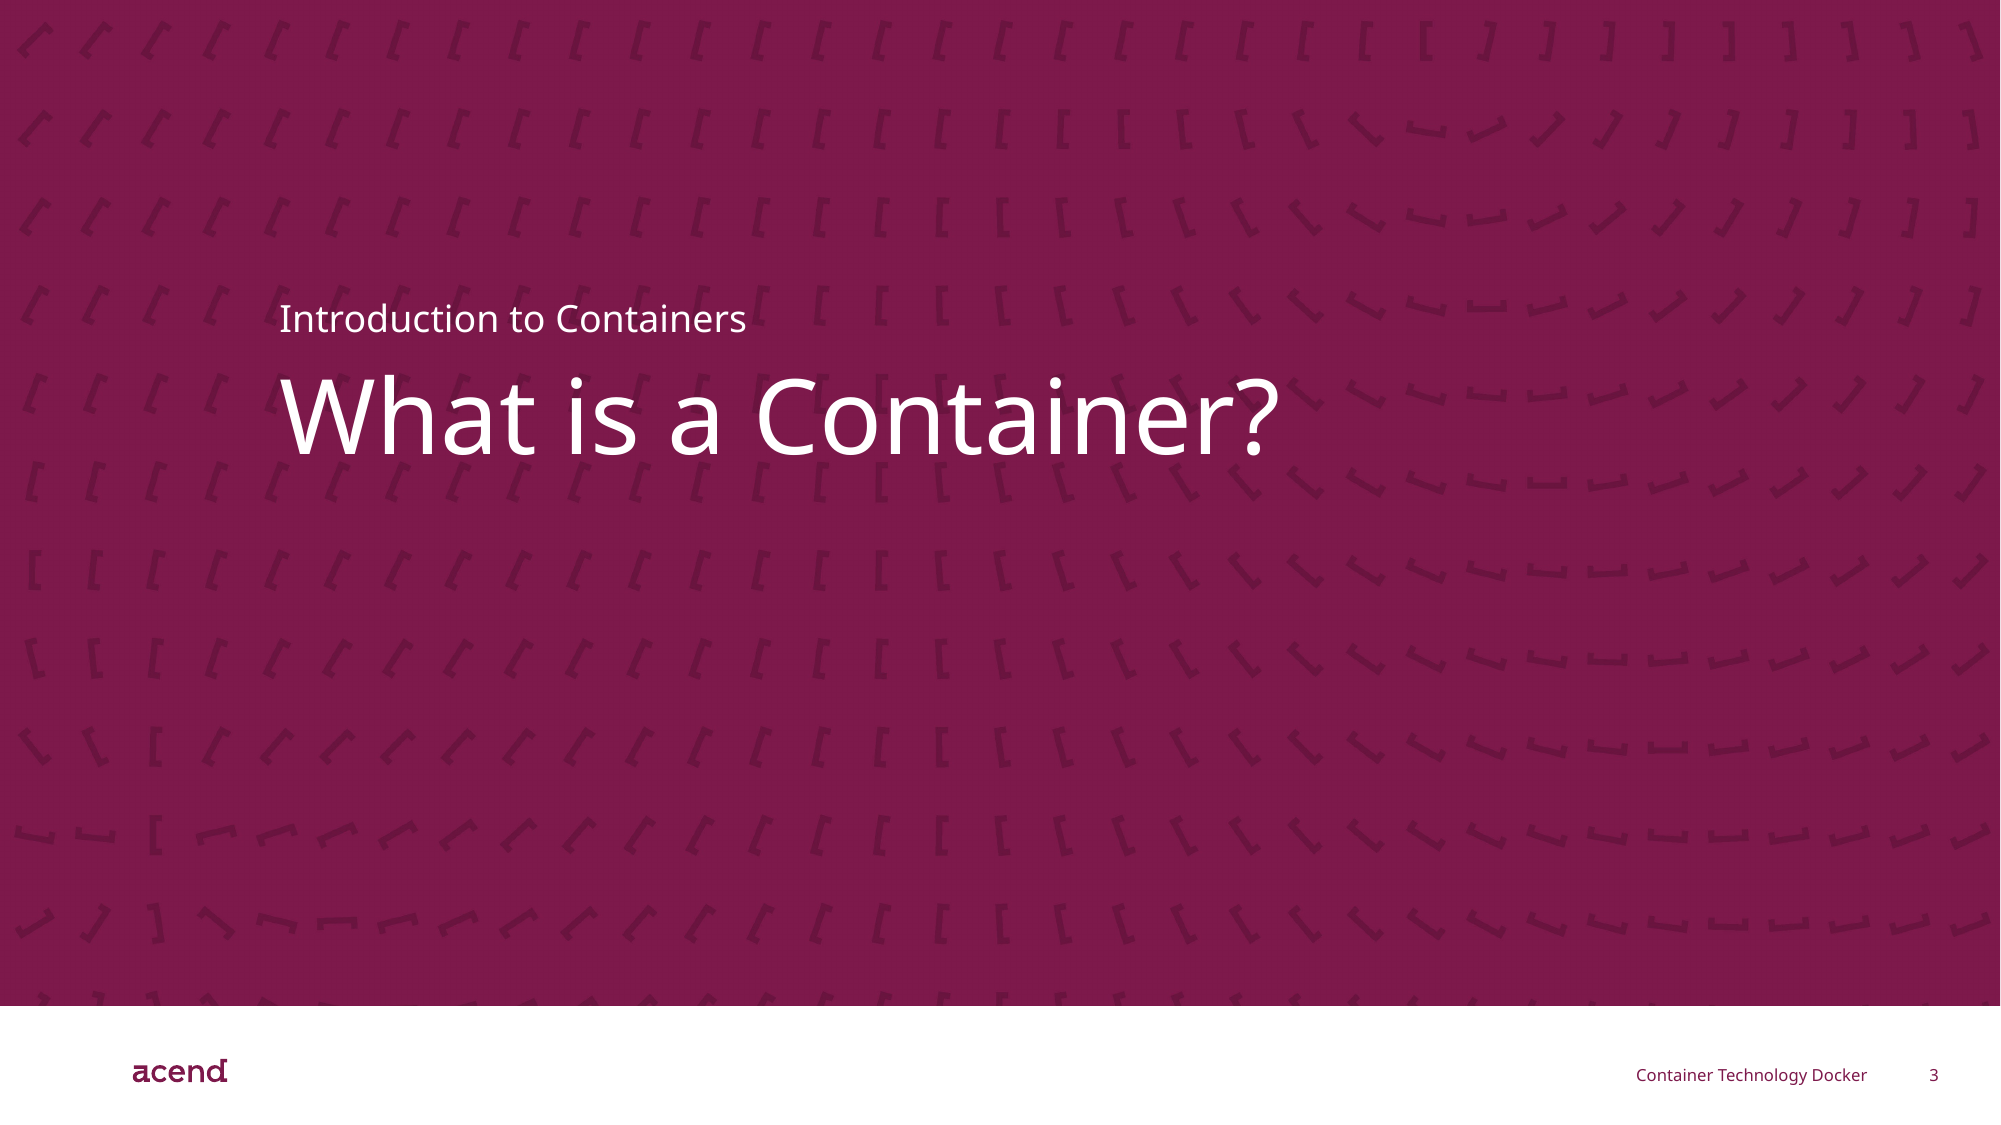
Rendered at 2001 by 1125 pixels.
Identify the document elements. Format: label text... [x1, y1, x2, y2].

list Introduction to Containers [279, 290, 1869, 350]
picture [0, 0, 2001, 1006]
title What is a Container? [279, 350, 1869, 616]
